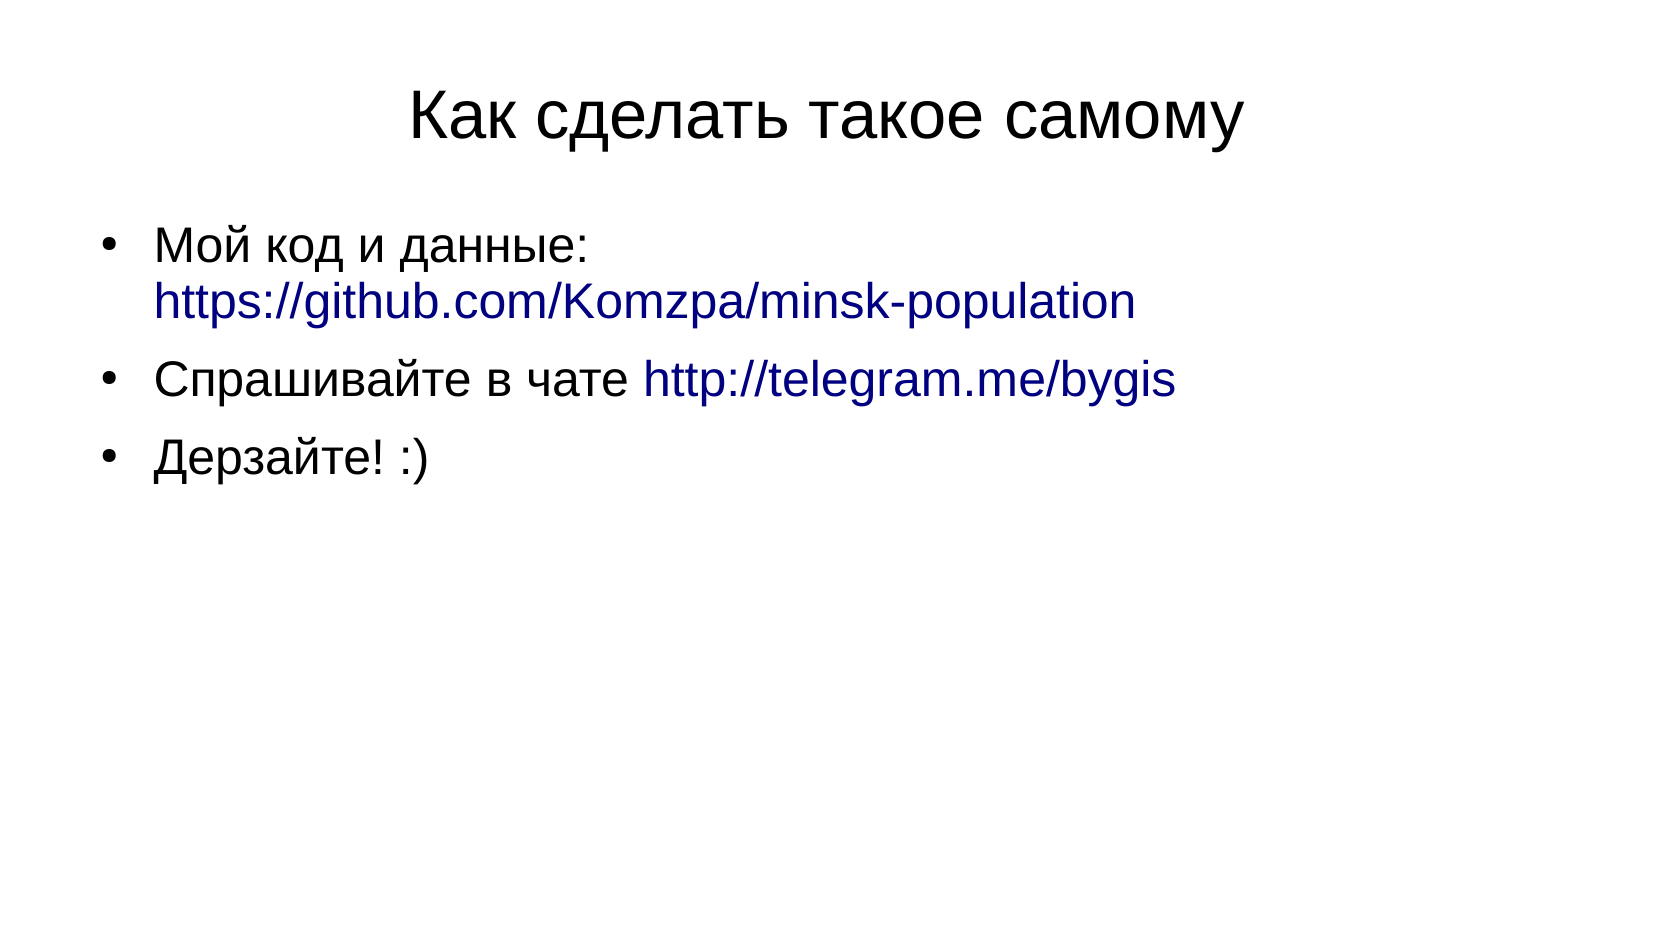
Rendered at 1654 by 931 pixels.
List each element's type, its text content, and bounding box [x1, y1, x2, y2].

list Мой код и данные: https://github.com/Komzpa/minsk-population Спрашивайте в чате http://telegram.me/bygis Дерзайте! :) [82, 217, 1571, 757]
title Как сделать такое самому [82, 36, 1571, 193]
